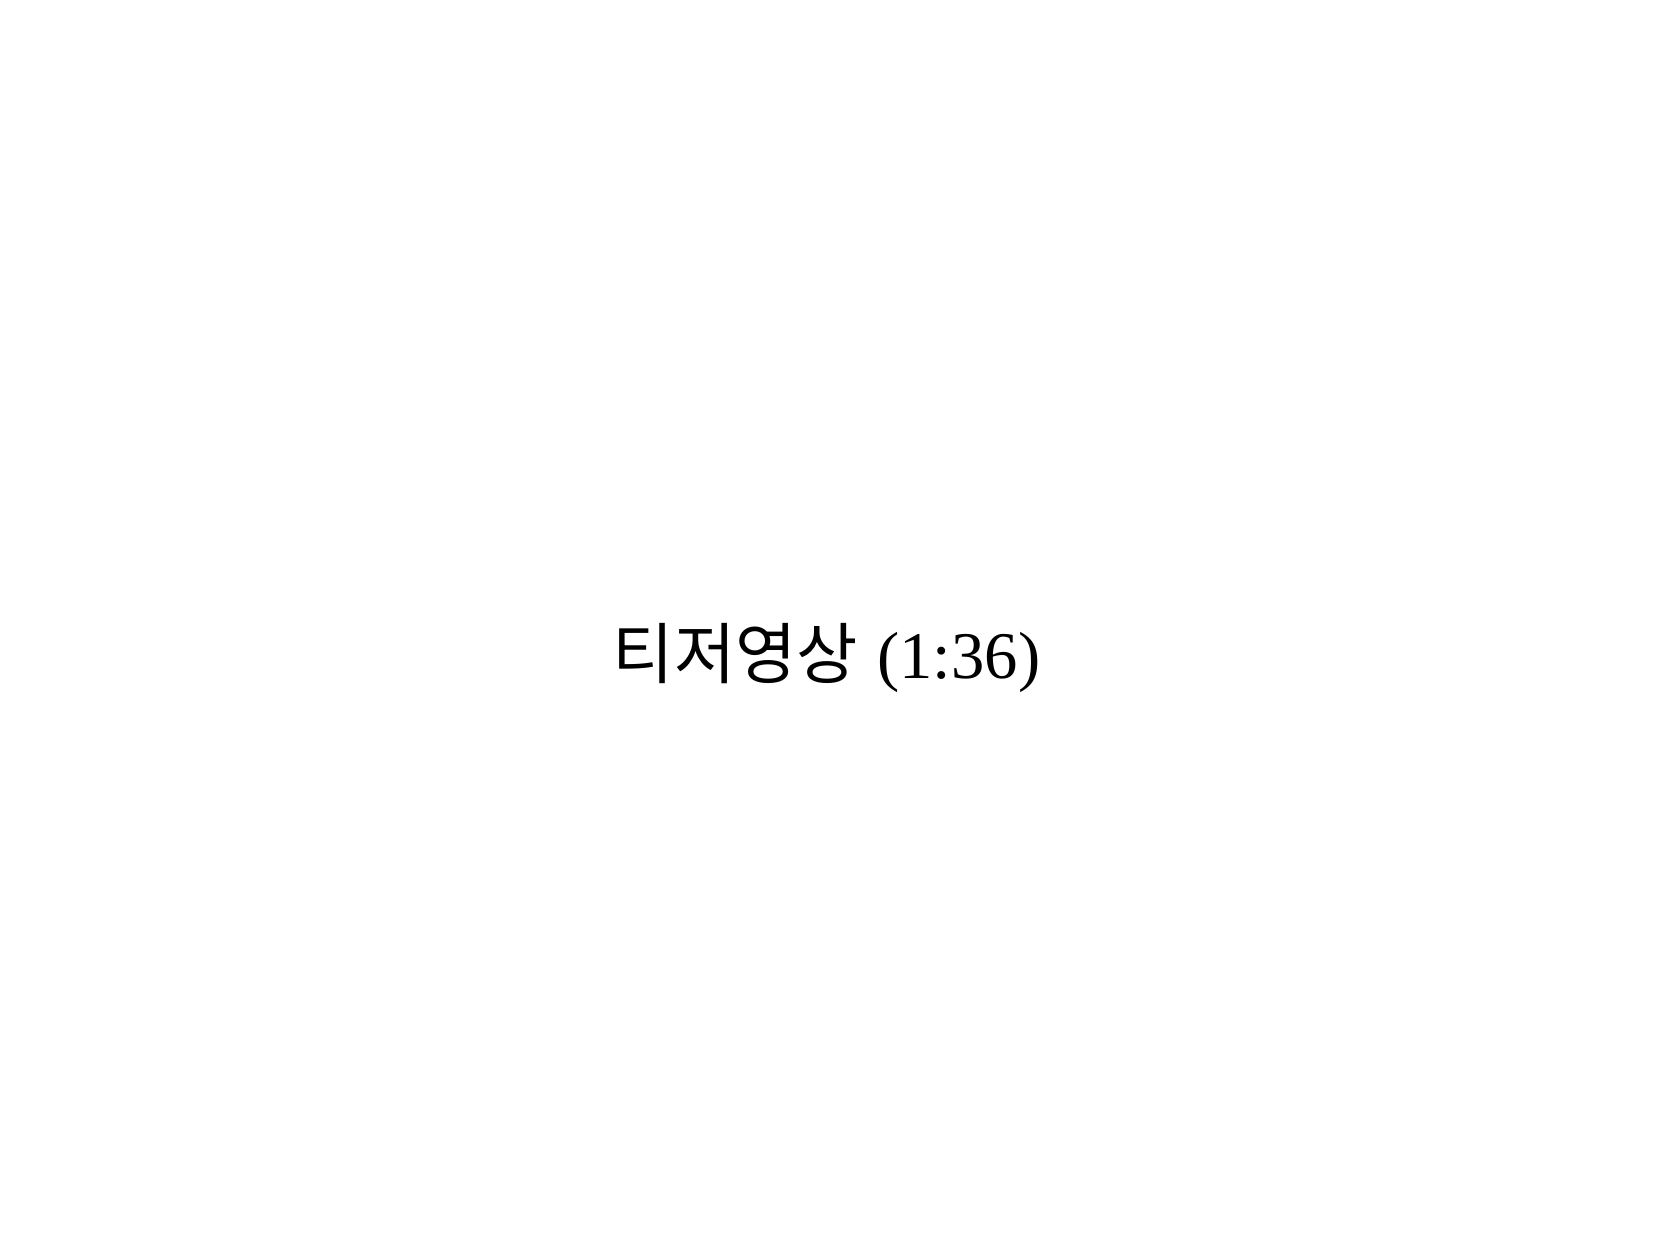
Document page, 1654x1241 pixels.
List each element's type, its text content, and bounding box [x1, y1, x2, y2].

subtitle 티저영상 (1:36) [82, 290, 1571, 1010]
